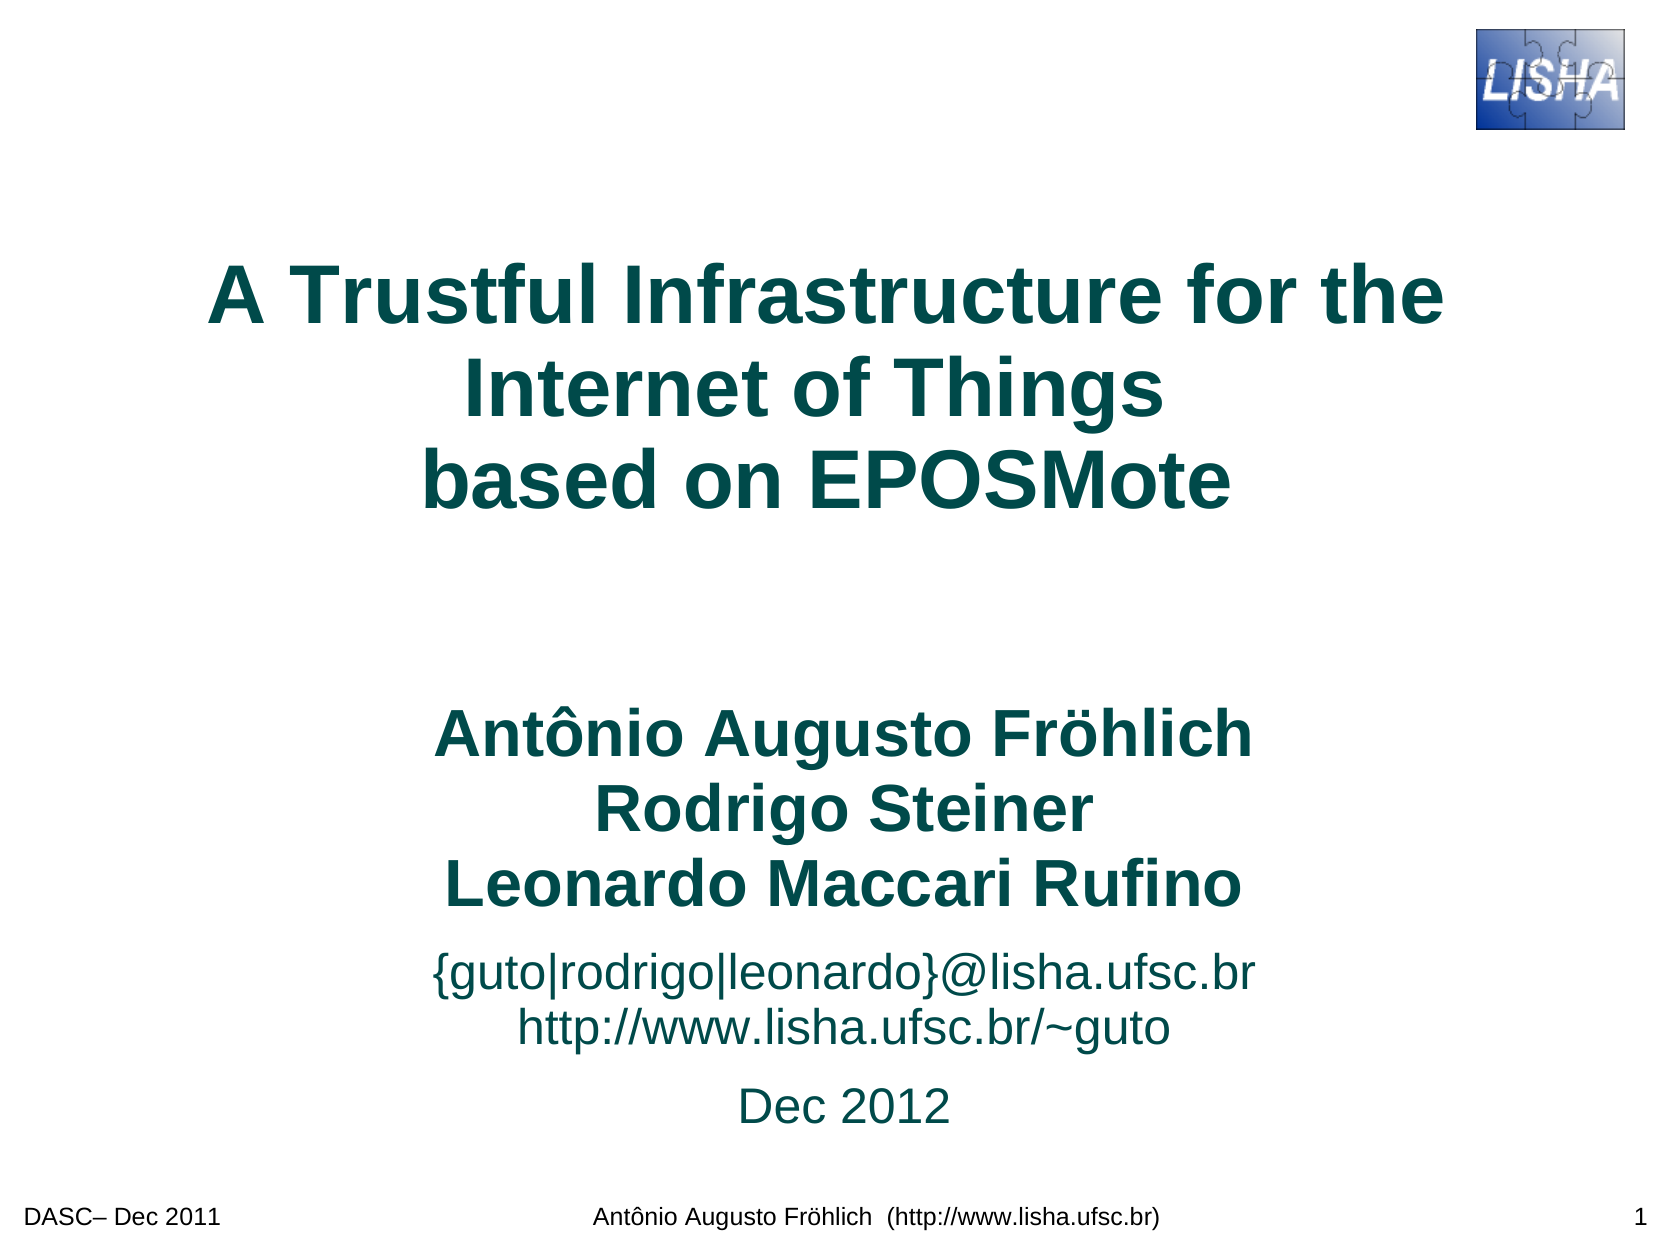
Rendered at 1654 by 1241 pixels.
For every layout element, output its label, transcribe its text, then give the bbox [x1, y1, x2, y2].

subtitle Antônio Augusto Fröhlich Rodrigo Steiner Leonardo Maccari Rufino {guto|rodrigo|leonardo}@lisha.ufsc.br http://www.lisha.ufsc.br/~guto Dec 2012 [59, 649, 1595, 1182]
picture [1476, 29, 1625, 130]
title A Trustful Infrastructure for the Internet of Things based on EPOSMote [59, 225, 1595, 550]
